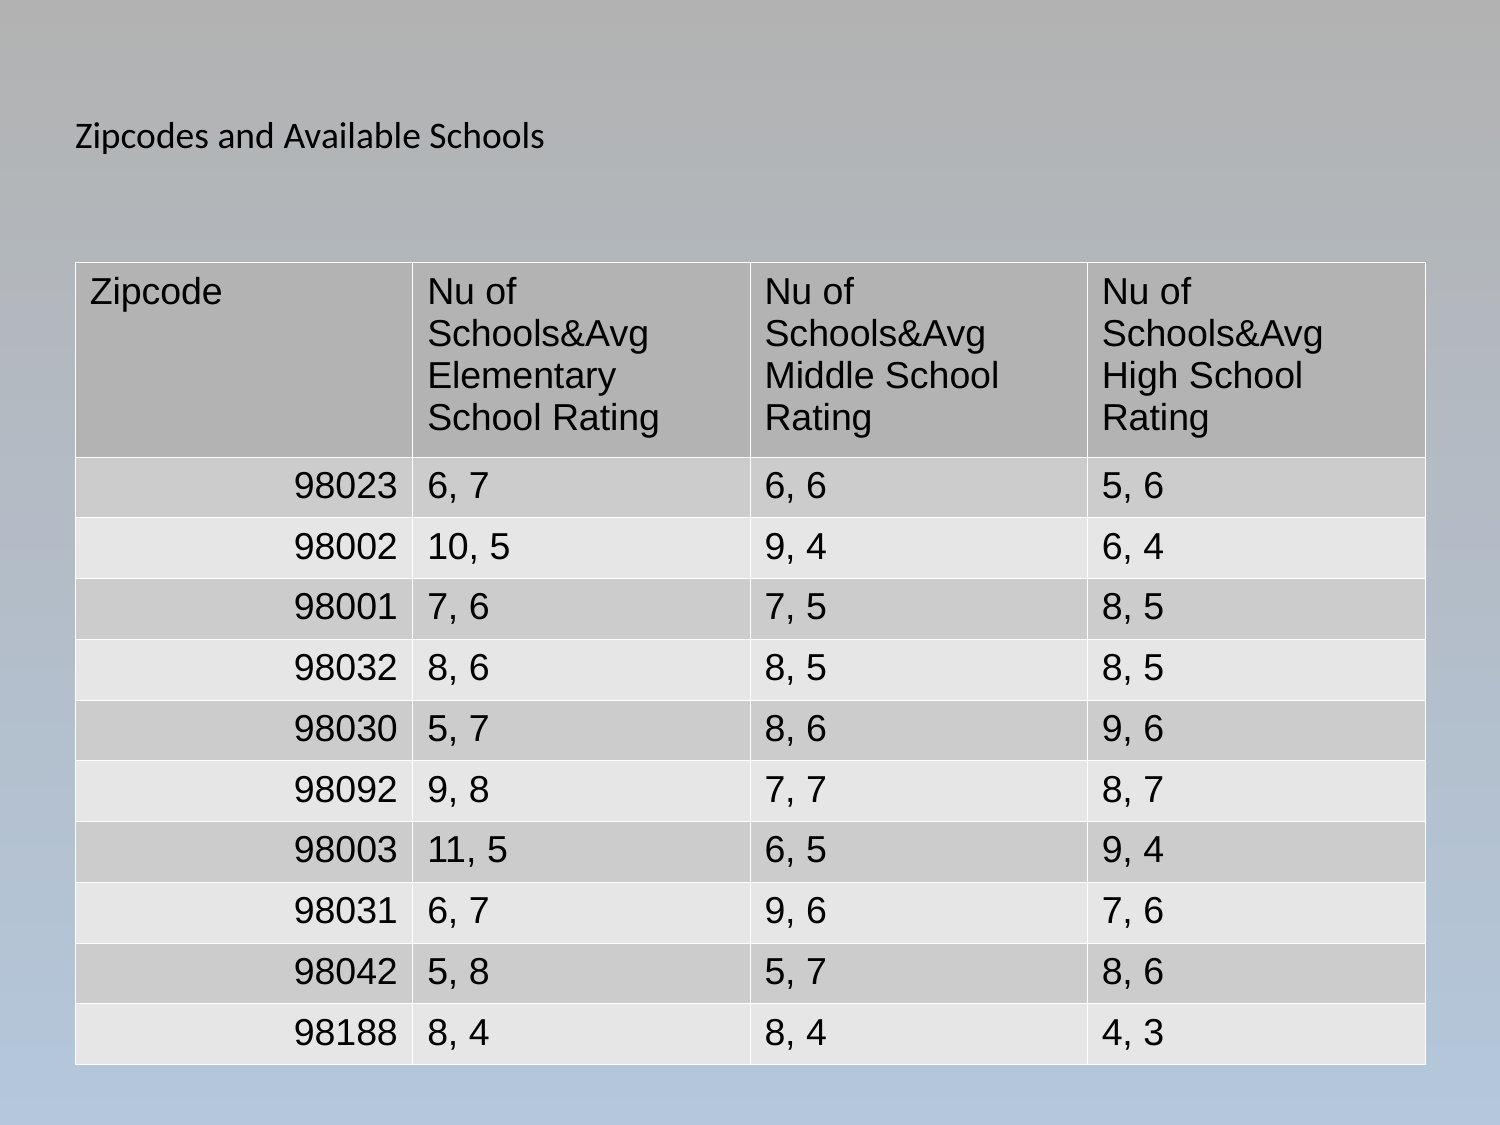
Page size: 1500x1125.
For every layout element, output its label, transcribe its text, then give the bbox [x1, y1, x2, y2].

table_cell 98092 [76, 761, 412, 821]
table_cell 6, 4 [1088, 518, 1425, 578]
table_cell 7, 6 [413, 579, 750, 639]
table_cell 5, 7 [751, 944, 1087, 1003]
table_cell 8, 6 [1088, 944, 1425, 1003]
table_cell 8, 6 [751, 701, 1087, 760]
table_cell 98023 [76, 458, 412, 517]
table_cell 11, 5 [413, 822, 750, 882]
table_cell 98030 [76, 701, 412, 760]
table_cell 5, 7 [413, 701, 750, 760]
table_cell 8, 6 [413, 640, 750, 700]
table_cell 6, 5 [751, 822, 1087, 882]
table_cell 8, 4 [413, 1004, 750, 1064]
table_cell 6, 7 [413, 883, 750, 943]
table_cell 4, 3 [1088, 1004, 1425, 1064]
table_cell 9, 4 [751, 518, 1087, 578]
table_cell 8, 5 [1088, 640, 1425, 700]
table_cell 6, 7 [413, 458, 750, 517]
table_header Nu of Schools&Avg High School Rating [1088, 263, 1425, 457]
table_cell 8, 5 [751, 640, 1087, 700]
table_cell 10, 5 [413, 518, 750, 578]
table_cell 9, 8 [413, 761, 750, 821]
table_cell 98188 [76, 1004, 412, 1064]
table_cell 98032 [76, 640, 412, 700]
table_cell 9, 6 [751, 883, 1087, 943]
table_cell 98001 [76, 579, 412, 639]
table_cell 5, 6 [1088, 458, 1425, 517]
table_header Zipcode [76, 263, 412, 457]
table_cell 5, 8 [413, 944, 750, 1003]
table_header Nu of Schools&Avg Elementary School Rating [413, 263, 750, 457]
table_cell 6, 6 [751, 458, 1087, 517]
table_cell 8, 5 [1088, 579, 1425, 639]
table_cell 7, 5 [751, 579, 1087, 639]
table_cell 98031 [76, 883, 412, 943]
table_cell 8, 4 [751, 1004, 1087, 1064]
title Zipcodes and Available Schools [75, 45, 1425, 233]
table_cell 7, 7 [751, 761, 1087, 821]
table_cell 9, 4 [1088, 822, 1425, 882]
table_cell 98003 [76, 822, 412, 882]
table_cell 98042 [76, 944, 412, 1003]
table_header Nu of Schools&Avg Middle School Rating [751, 263, 1087, 457]
table_cell 8, 7 [1088, 761, 1425, 821]
table_cell 7, 6 [1088, 883, 1425, 943]
table_cell 98002 [76, 518, 412, 578]
table_cell 9, 6 [1088, 701, 1425, 760]
